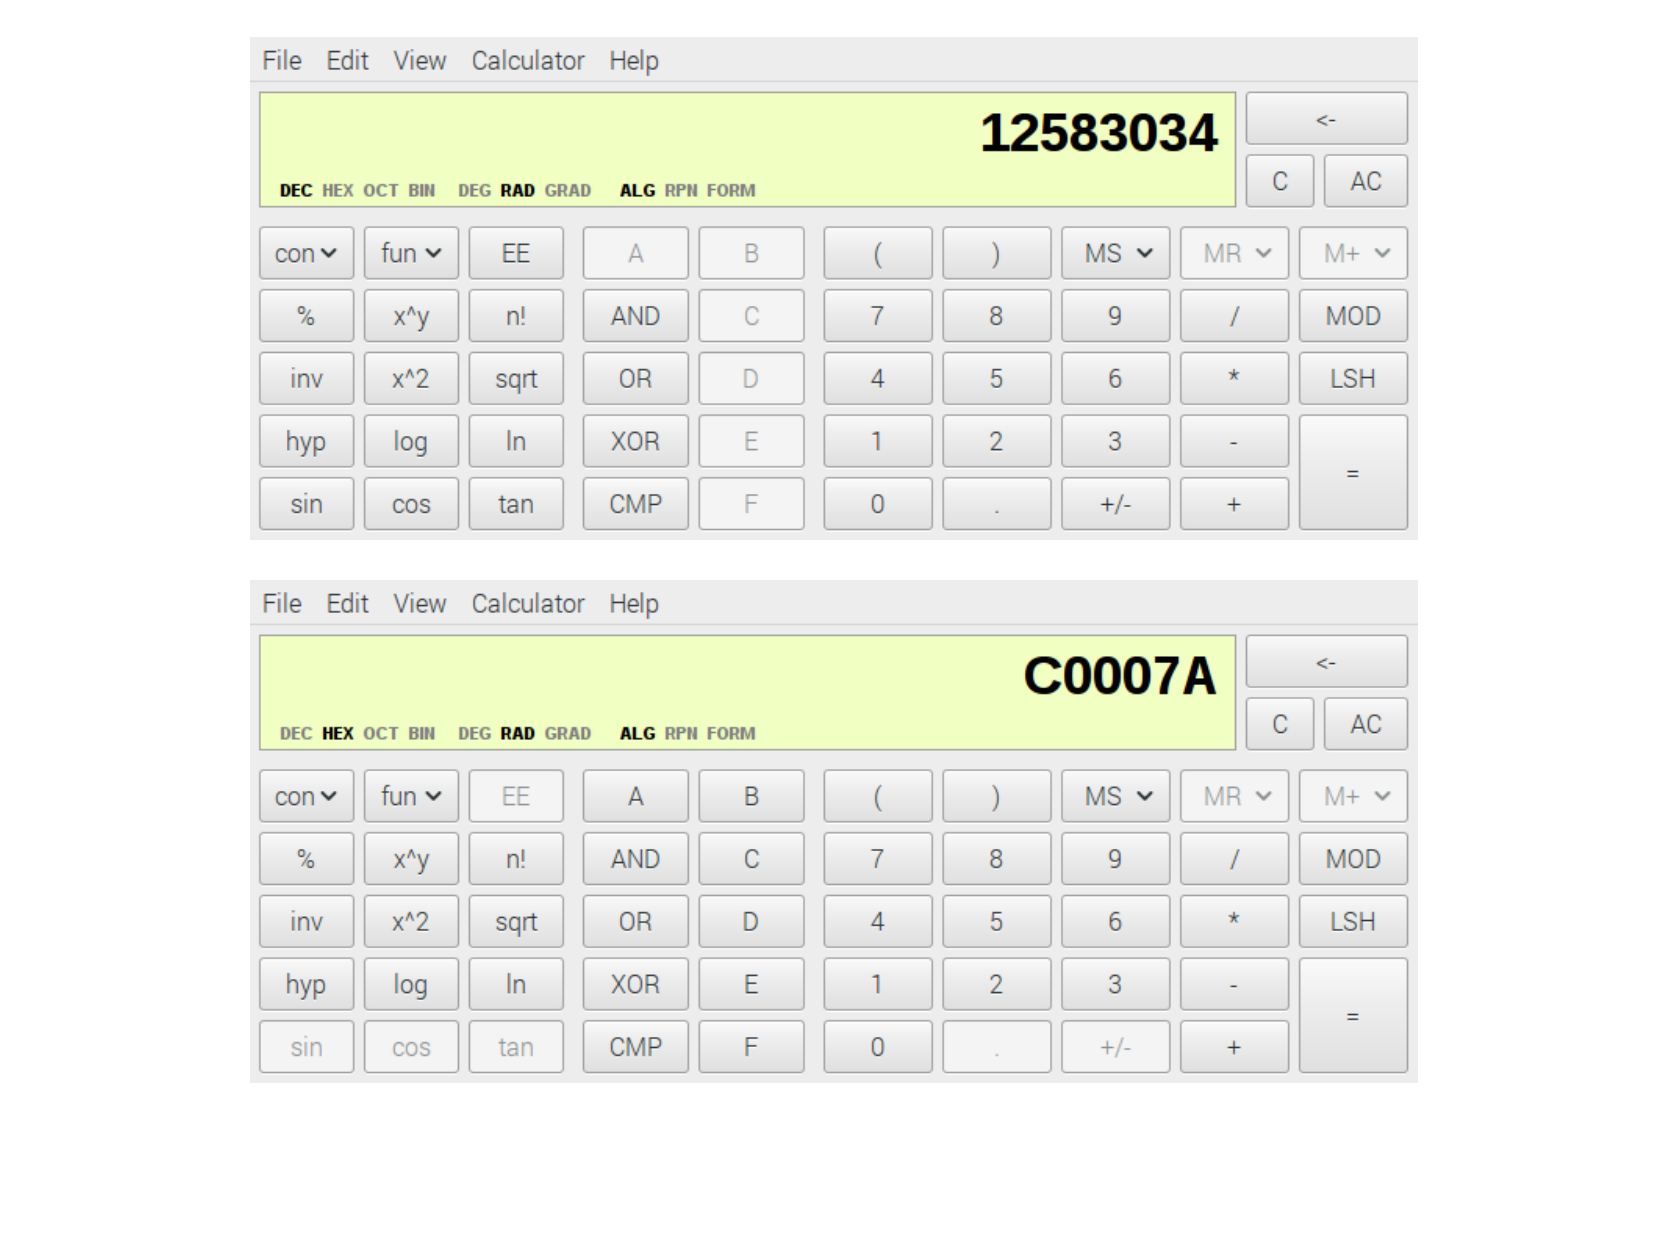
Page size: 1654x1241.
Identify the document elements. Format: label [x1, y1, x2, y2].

picture [250, 580, 1418, 1083]
picture [250, 37, 1418, 540]
